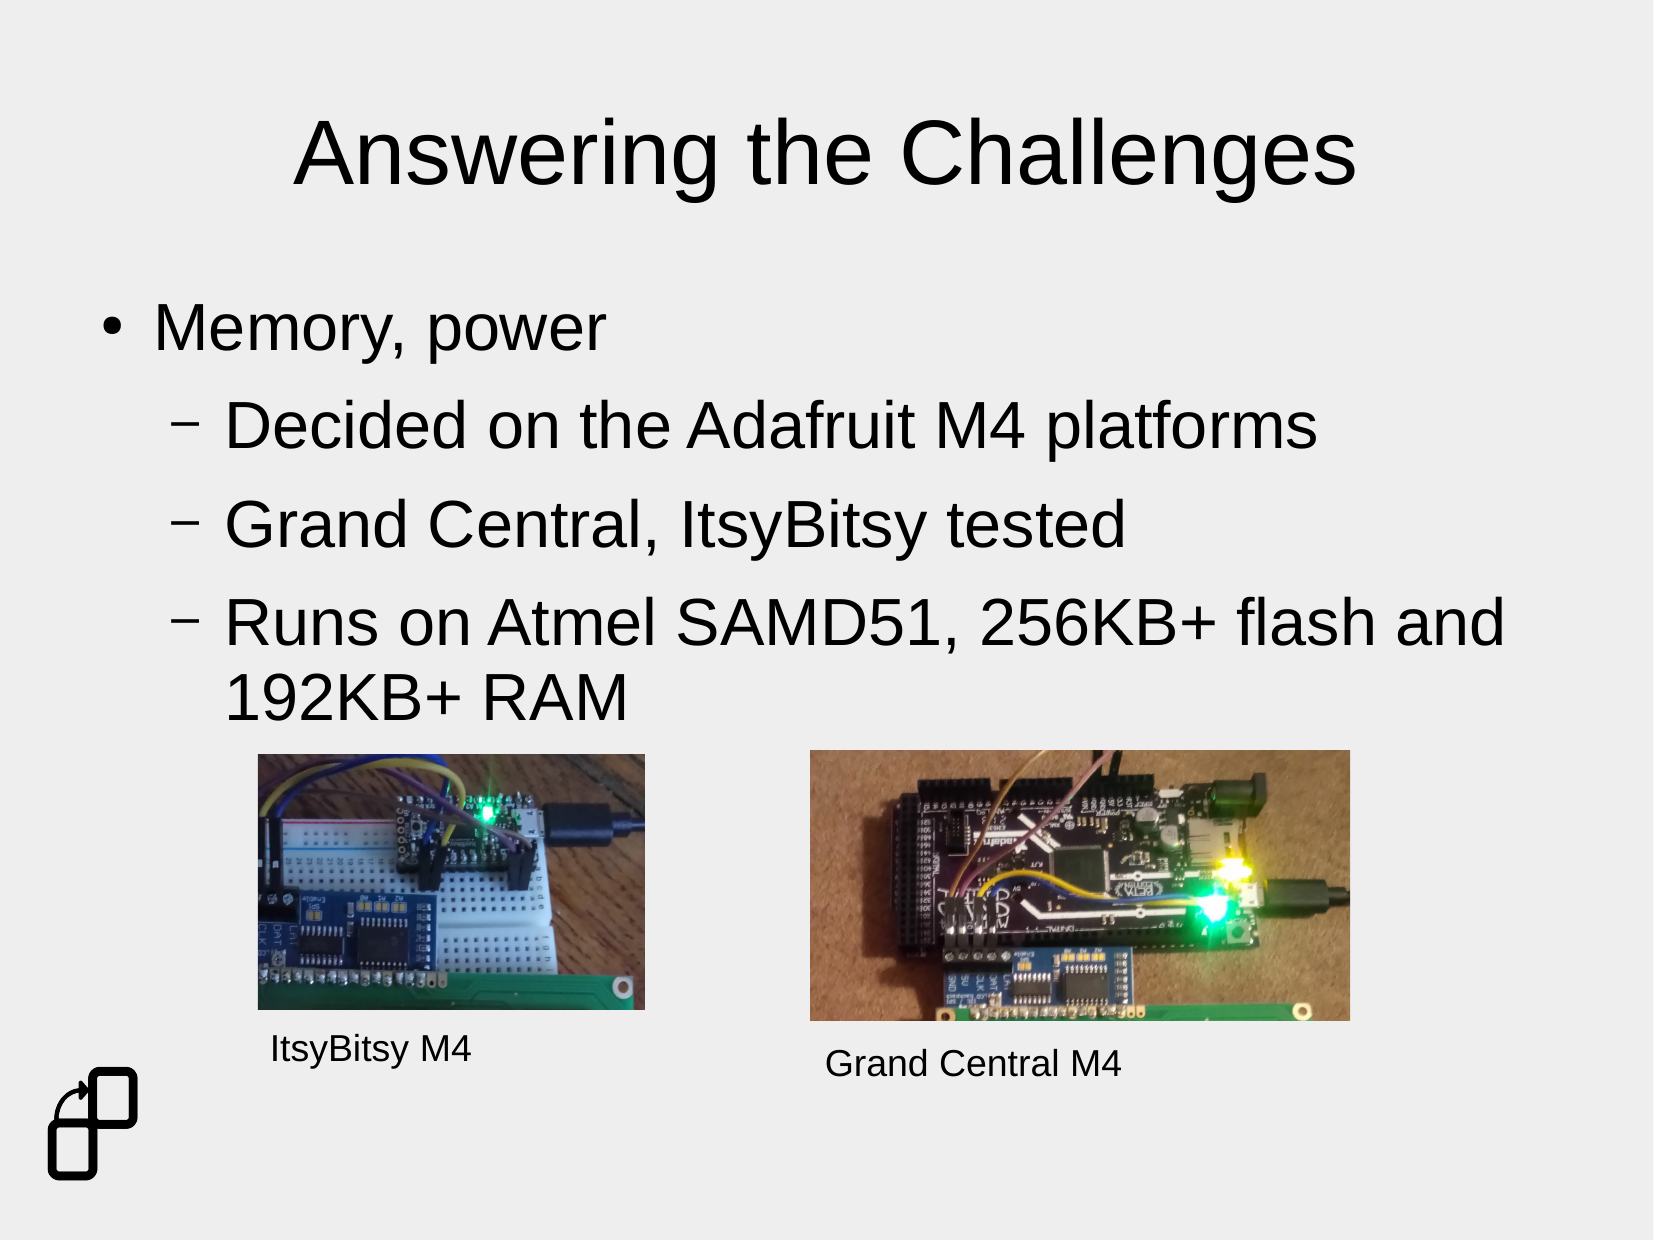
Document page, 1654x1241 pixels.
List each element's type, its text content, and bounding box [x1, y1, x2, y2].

text_box Grand Central M4 [810, 1035, 1321, 1092]
picture [257, 754, 645, 1010]
picture [30, 1062, 153, 1186]
text_box ItsyBitsy M4 [255, 1020, 646, 1077]
list Memory, power Decided on the Adafruit M4 platforms Grand Central, ItsyBitsy tested Runs on Atmel SAMD51, 256KB+ flash and 192KB+ RAM [82, 290, 1571, 1010]
title Answering the Challenges [82, 49, 1571, 257]
picture [810, 750, 1351, 1021]
